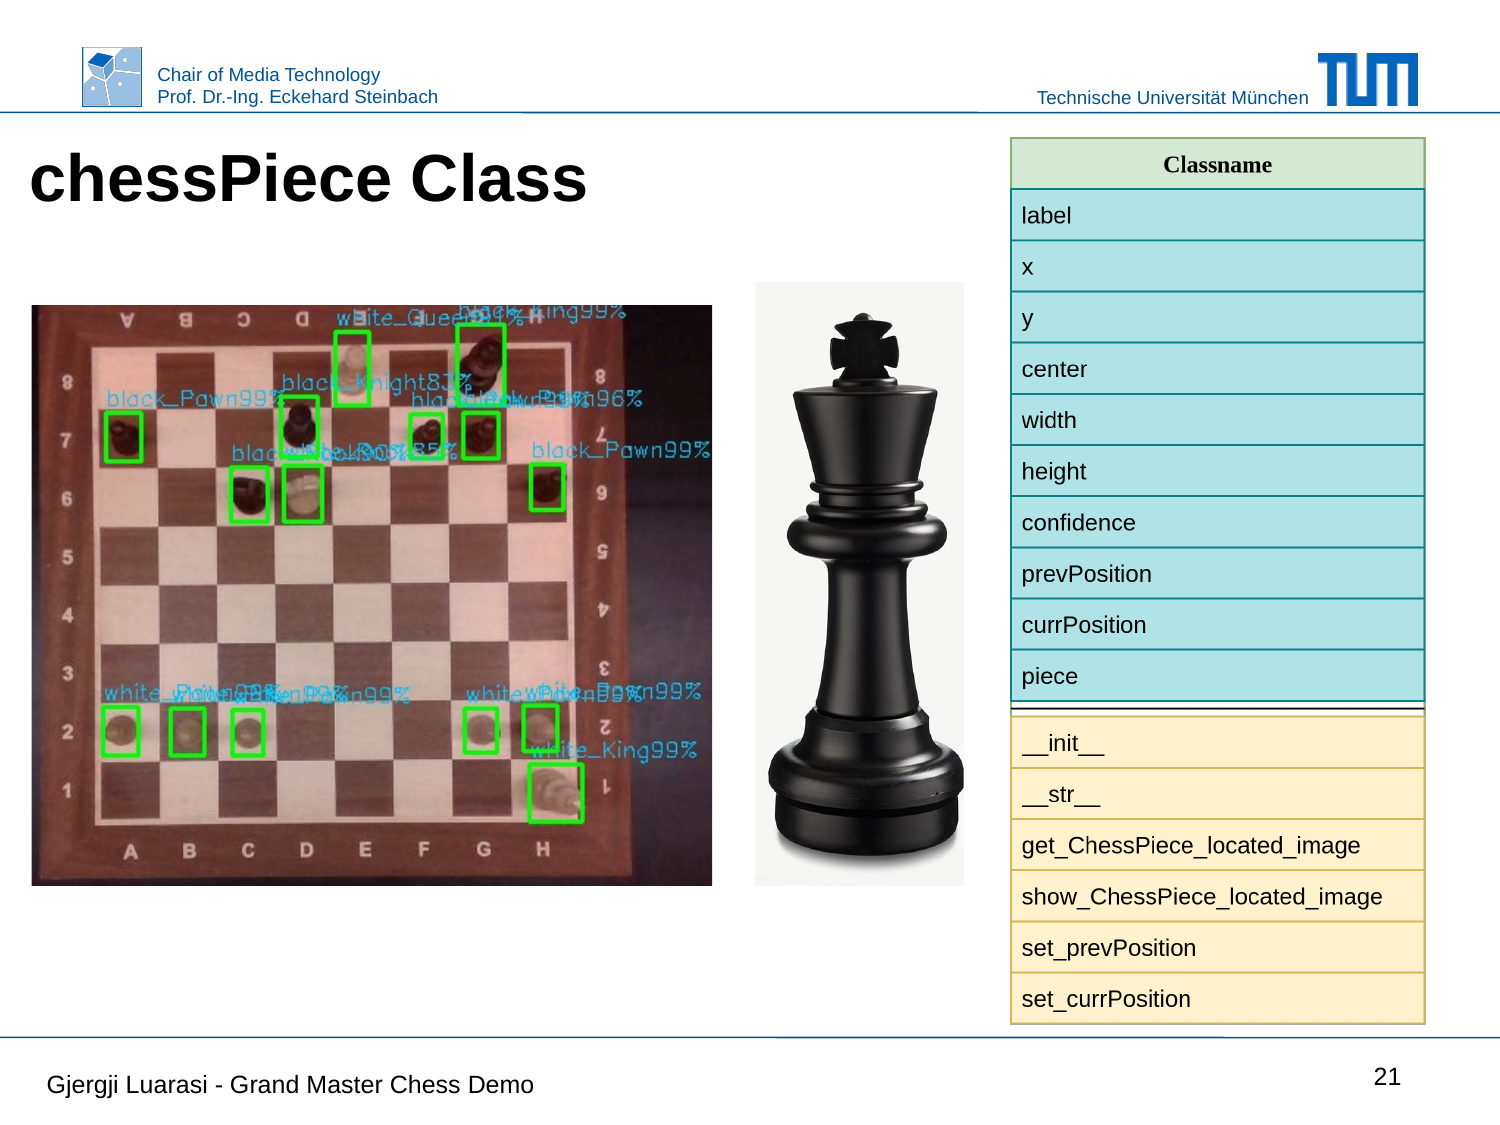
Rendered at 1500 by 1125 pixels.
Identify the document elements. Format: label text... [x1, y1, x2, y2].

slide_number <number> [1220, 1050, 1417, 1100]
picture [755, 282, 964, 886]
picture [31, 305, 713, 886]
picture [1318, 53, 1418, 106]
picture [990, 117, 1445, 1050]
picture [82, 47, 142, 107]
title chessPiece Class [14, 126, 990, 226]
text_box Gjergji Luarasi - Grand Master Chess Demo [31, 1053, 845, 1114]
